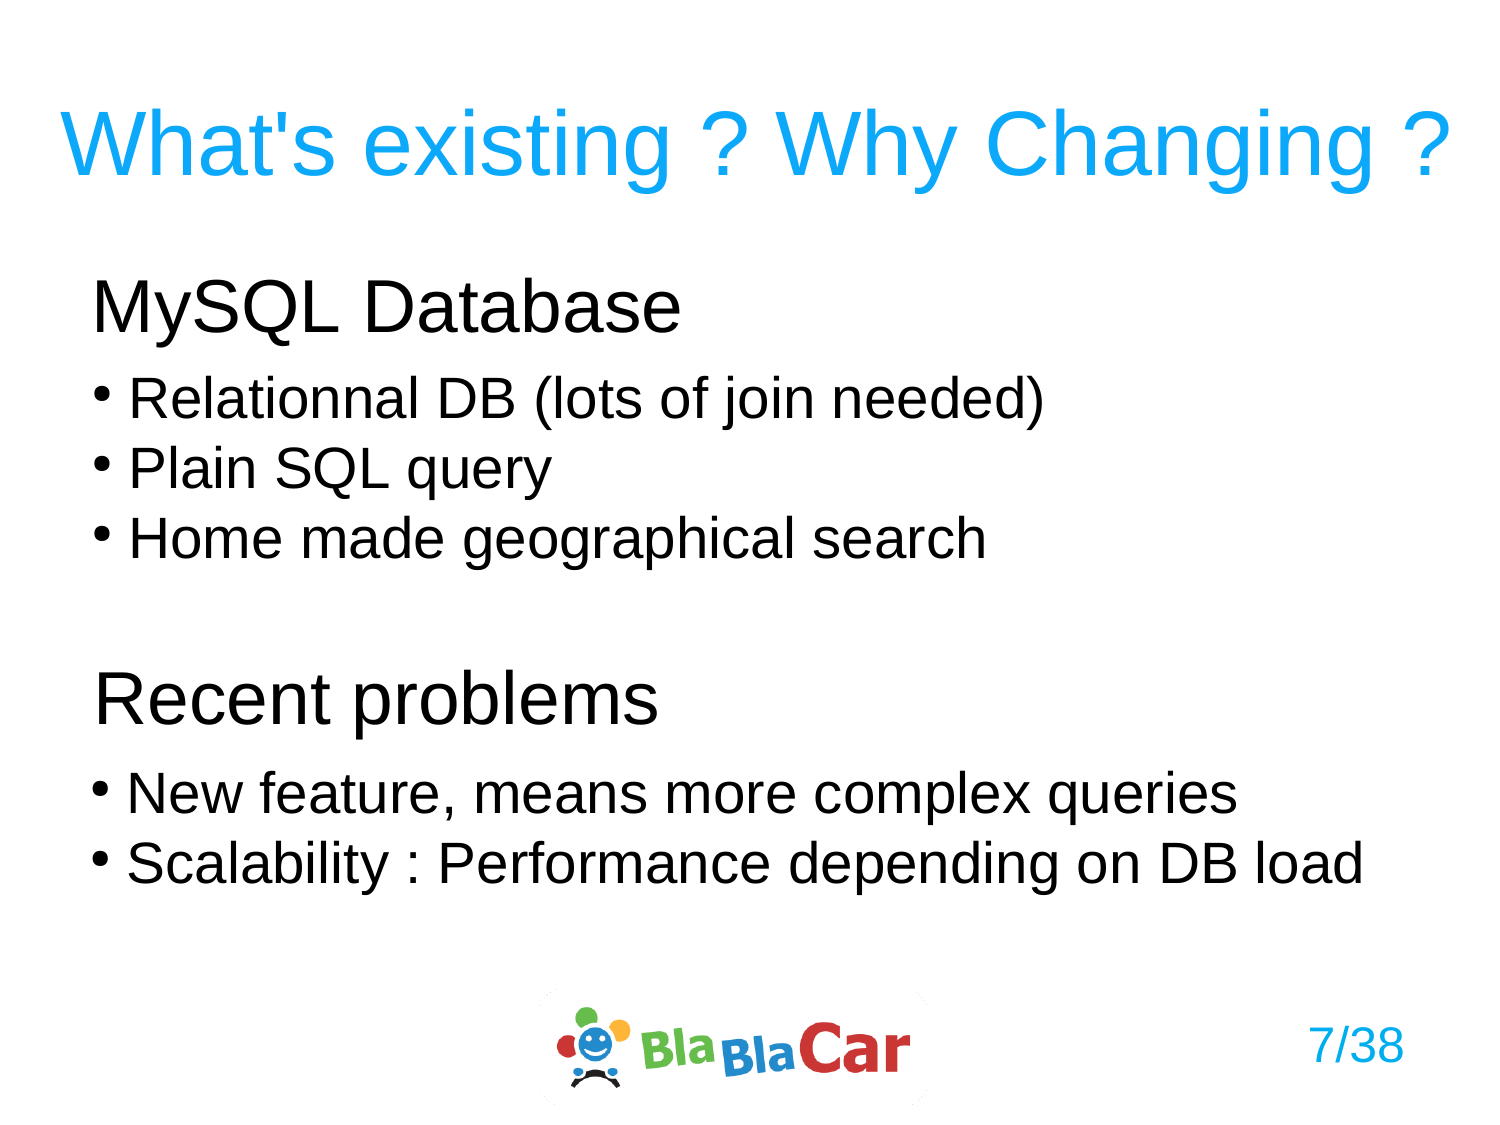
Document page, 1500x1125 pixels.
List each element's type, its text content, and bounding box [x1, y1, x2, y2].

text_box Relationnal DB (lots of join needed) Plain SQL query Home made geographical search [76, 352, 1424, 579]
text_box MySQL Database [76, 249, 1424, 352]
text_box Recent problems [78, 641, 1426, 748]
title What's existing ? Why Changing ? [45, 45, 1471, 233]
text_box New feature, means more complex queries Scalability : Performance depending on DB load [75, 747, 1422, 903]
